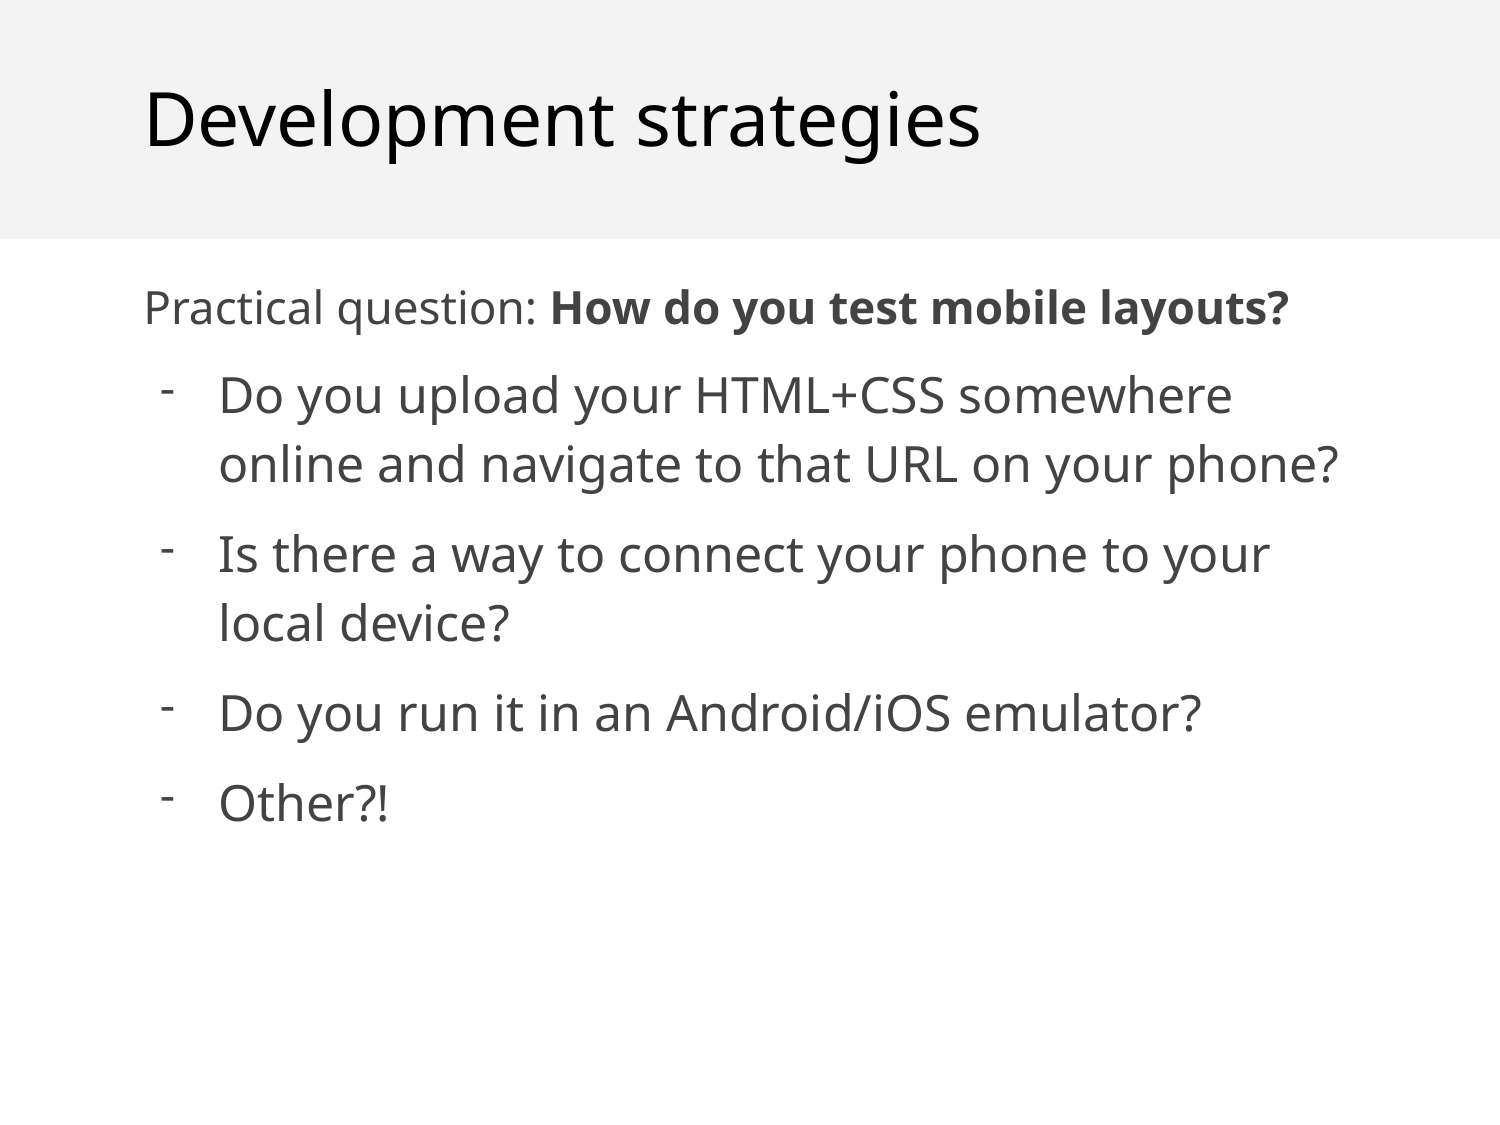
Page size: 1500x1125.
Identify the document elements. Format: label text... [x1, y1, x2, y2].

list Practical question: How do you test mobile layouts? Do you upload your HTML+CSS somewhere online and navigate to that URL on your phone? Is there a way to connect your phone to your local device? Do you run it in an Android/iOS emulator? Other?! [128, 255, 1372, 1004]
title Development strategies [128, 56, 1372, 183]
